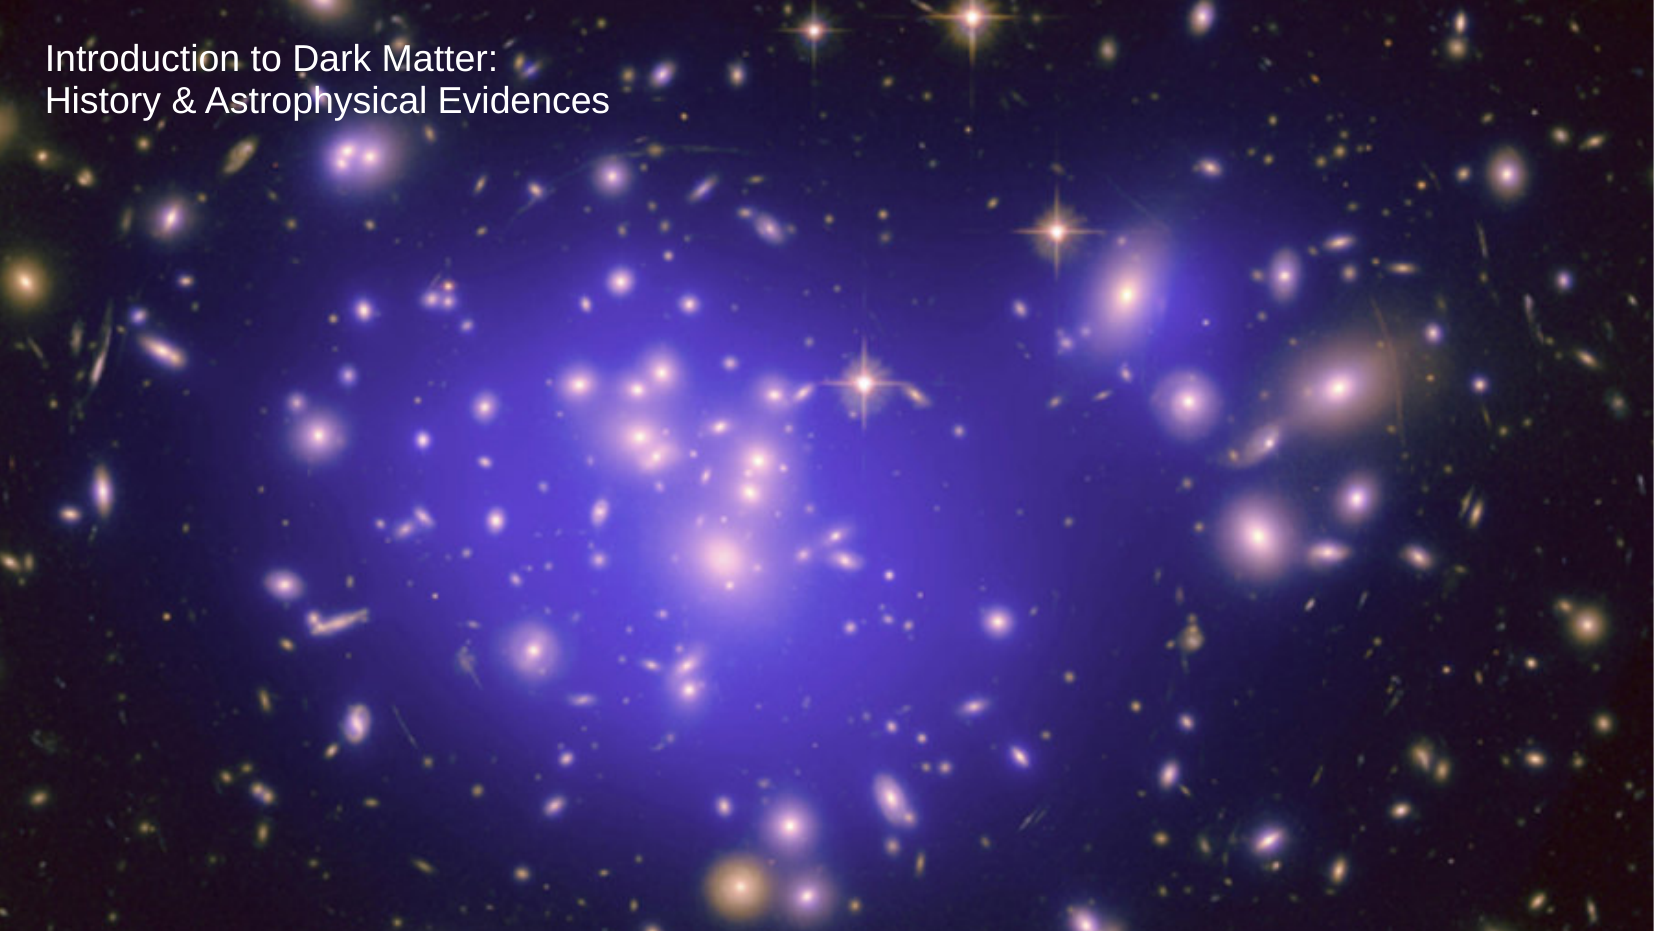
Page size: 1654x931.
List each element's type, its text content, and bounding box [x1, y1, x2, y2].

picture [0, 0, 1654, 931]
text_box Introduction to Dark Matter: History & Astrophysical Evidences [30, 30, 1636, 129]
